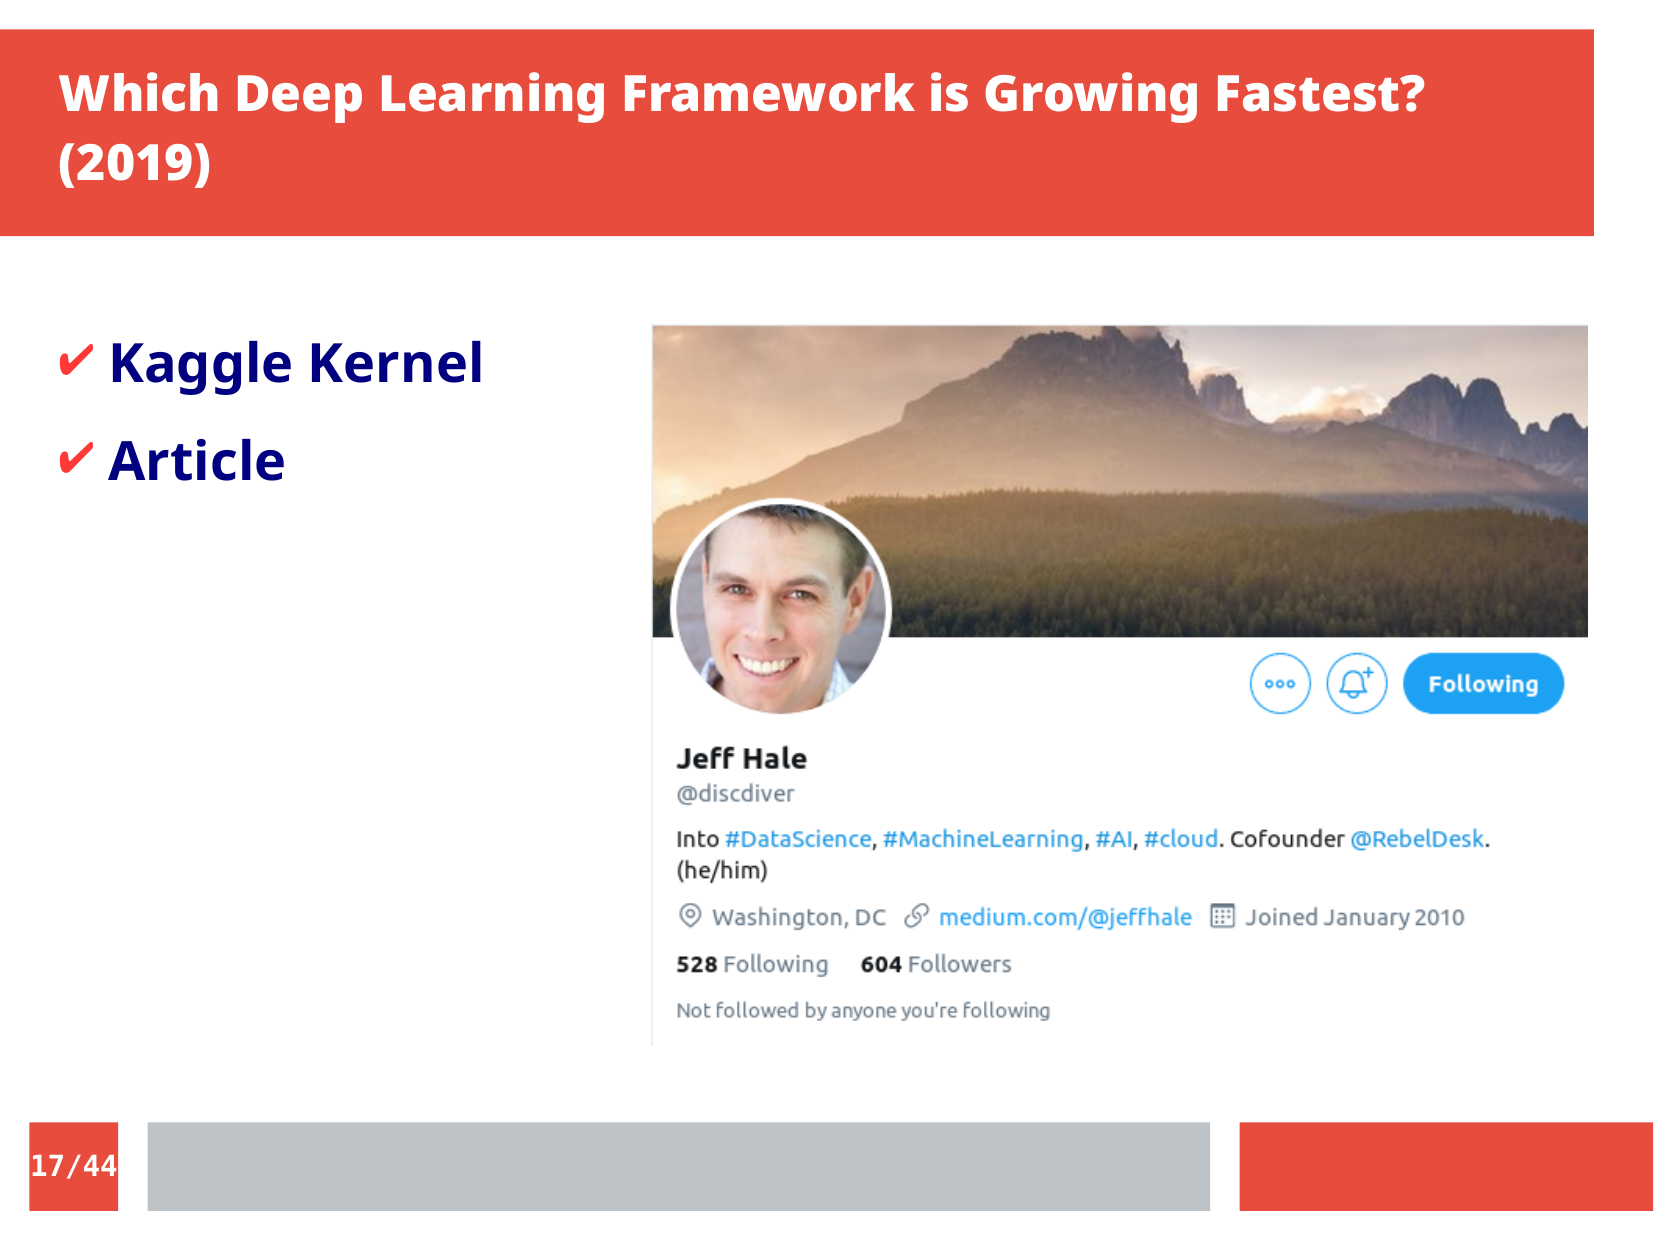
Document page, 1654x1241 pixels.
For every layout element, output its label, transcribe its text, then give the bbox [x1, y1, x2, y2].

list Kaggle Kernel Article [58, 324, 1565, 1093]
picture [650, 323, 1588, 1046]
title Which Deep Learning Framework is Growing Fastest? (2019) [58, 108, 1594, 195]
